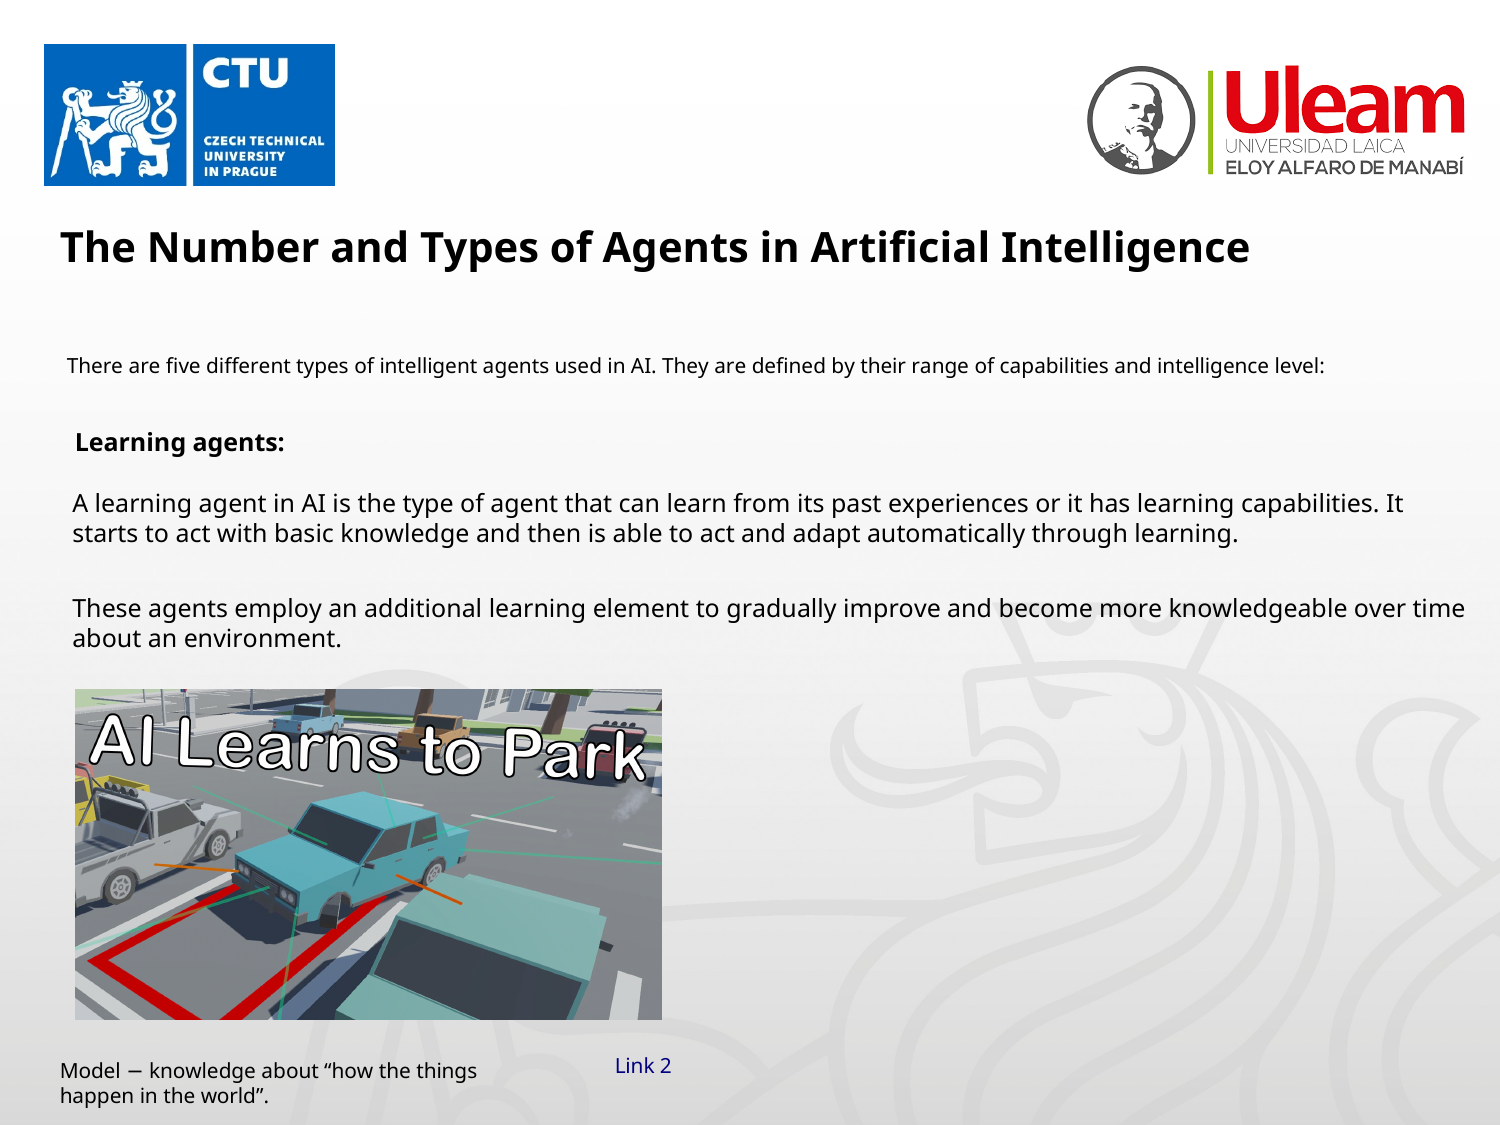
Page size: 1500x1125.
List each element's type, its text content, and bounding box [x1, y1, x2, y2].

text_box A learning agent in AI is the type of agent that can learn from its past experiences or it has learning capabilities. It starts to act with basic knowledge and then is able to act and adapt automatically through learning. These agents employ an additional learning element to gradually improve and become more knowledgeable over time about an environment. [57, 479, 1486, 691]
text_box Learning agents: [60, 418, 511, 479]
picture [0, 0, 1500, 1125]
title The Number and Types of Agents in Artificial Intelligence [45, 212, 1351, 329]
text_box There are five different types of intelligent agents used in AI. They are defined by their range of capabilities and intelligence level: [52, 345, 1441, 385]
text_box Model − knowledge about “how the things happen in the world”. [45, 1050, 526, 1115]
text_box Link 2 [600, 1045, 706, 1111]
